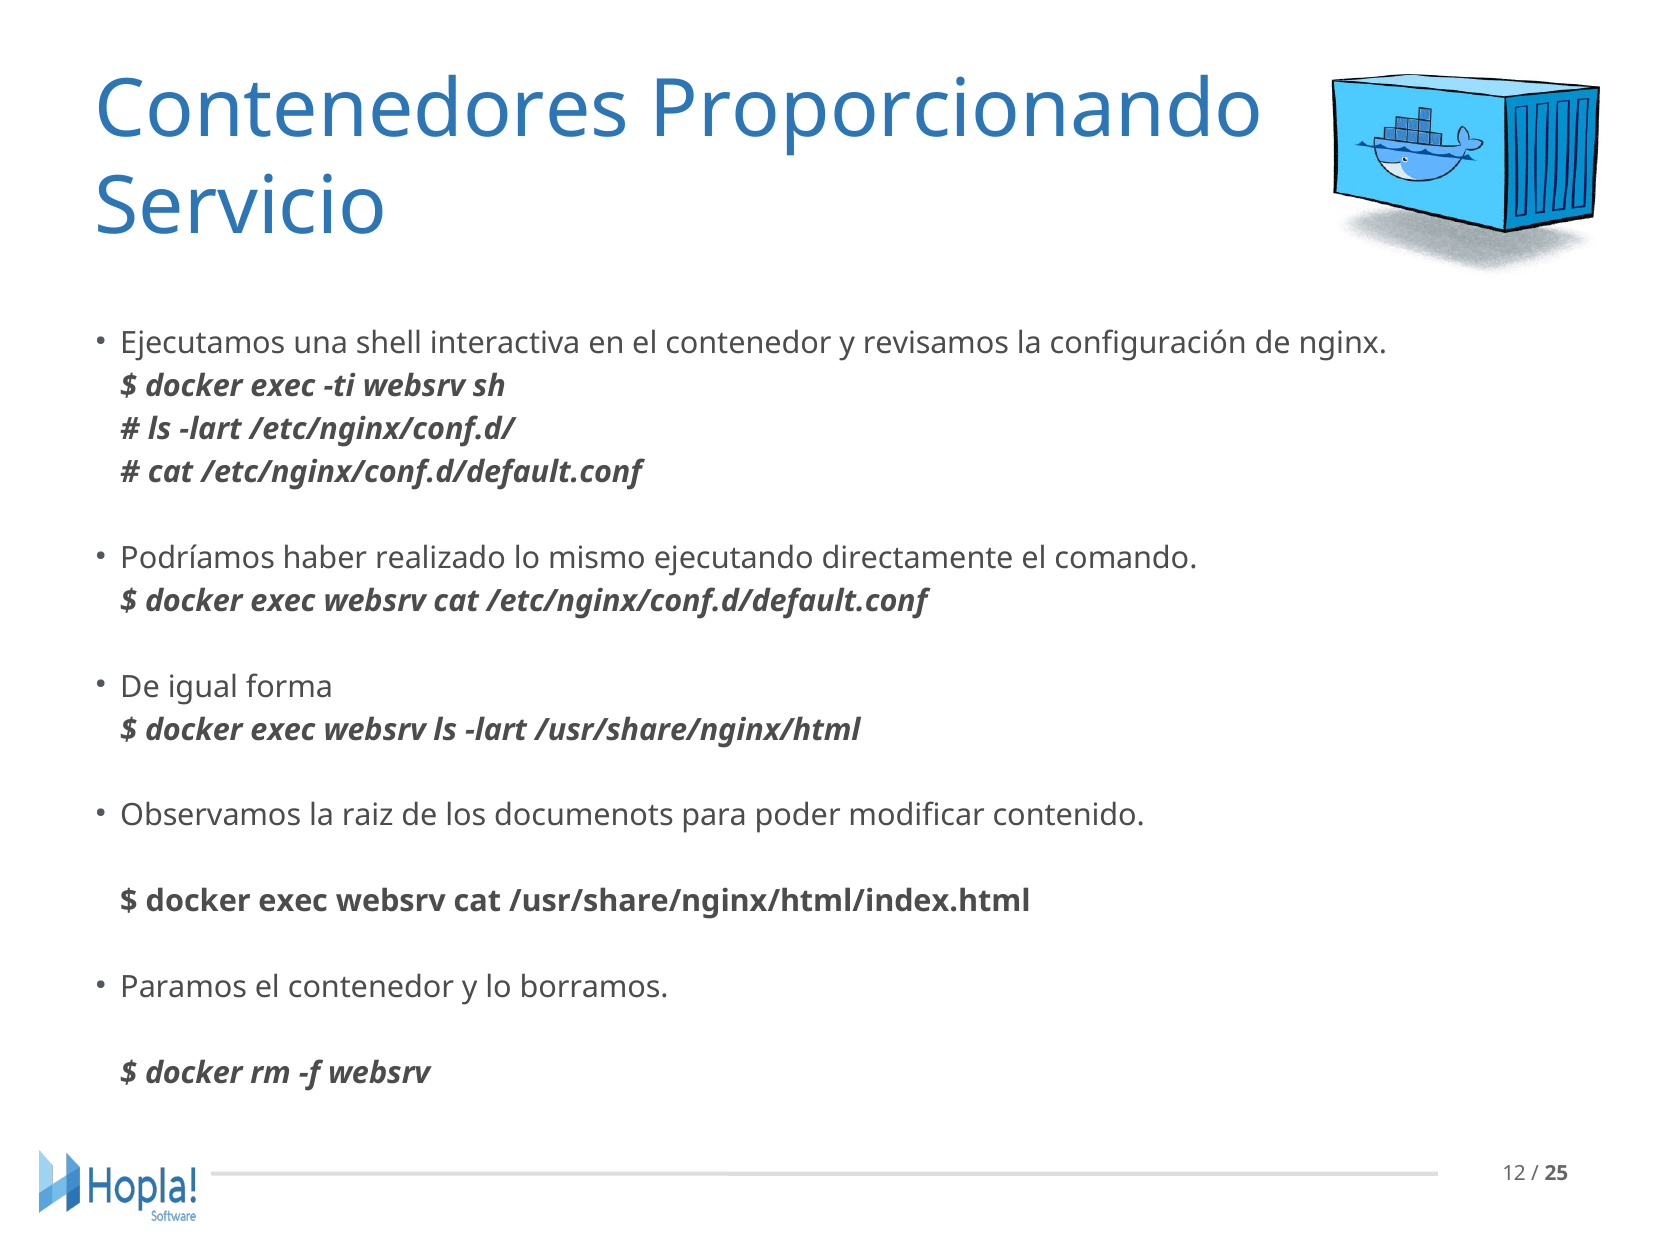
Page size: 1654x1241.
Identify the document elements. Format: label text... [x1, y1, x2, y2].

title Contenedores Proporcionando Servicio [82, 0, 1571, 340]
picture [1278, 3, 1651, 294]
list Ejecutamos una shell interactiva en el contenedor y revisamos la configuración de nginx. $ docker exec -ti websrv sh # ls -lart /etc/nginx/conf.d/ # cat /etc/nginx/conf.d/default.conf Podríamos haber realizado lo mismo ejecutando directamente el comando. $ docker exec websrv cat /etc/nginx/conf.d/default.conf De igual forma $ docker exec websrv ls -lart /usr/share/nginx/html Observamos la raiz de los documenots para poder modificar contenido. $ docker exec websrv cat /usr/share/nginx/html/index.html Paramos el contenedor y lo borramos. $ docker rm -f websrv [83, 268, 1601, 1107]
picture [39, 1150, 196, 1221]
